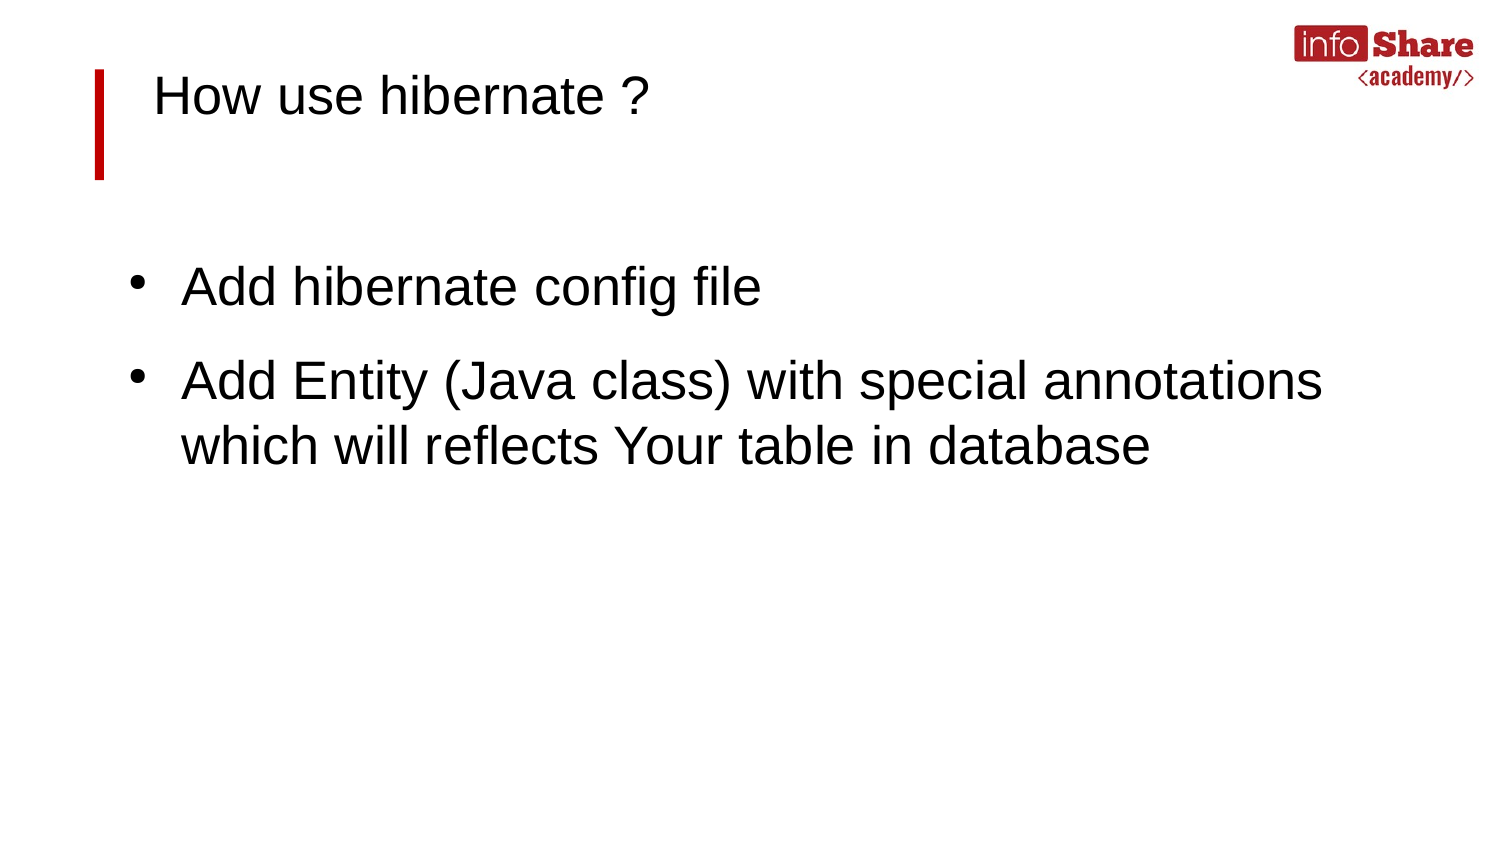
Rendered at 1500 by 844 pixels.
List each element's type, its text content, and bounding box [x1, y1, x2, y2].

list Add hibernate config file Add Entity (Java class) with special annotations which will reflects Your table in database [95, 236, 1453, 753]
picture [1267, 0, 1500, 117]
title How use hibernate ? [138, 45, 668, 187]
